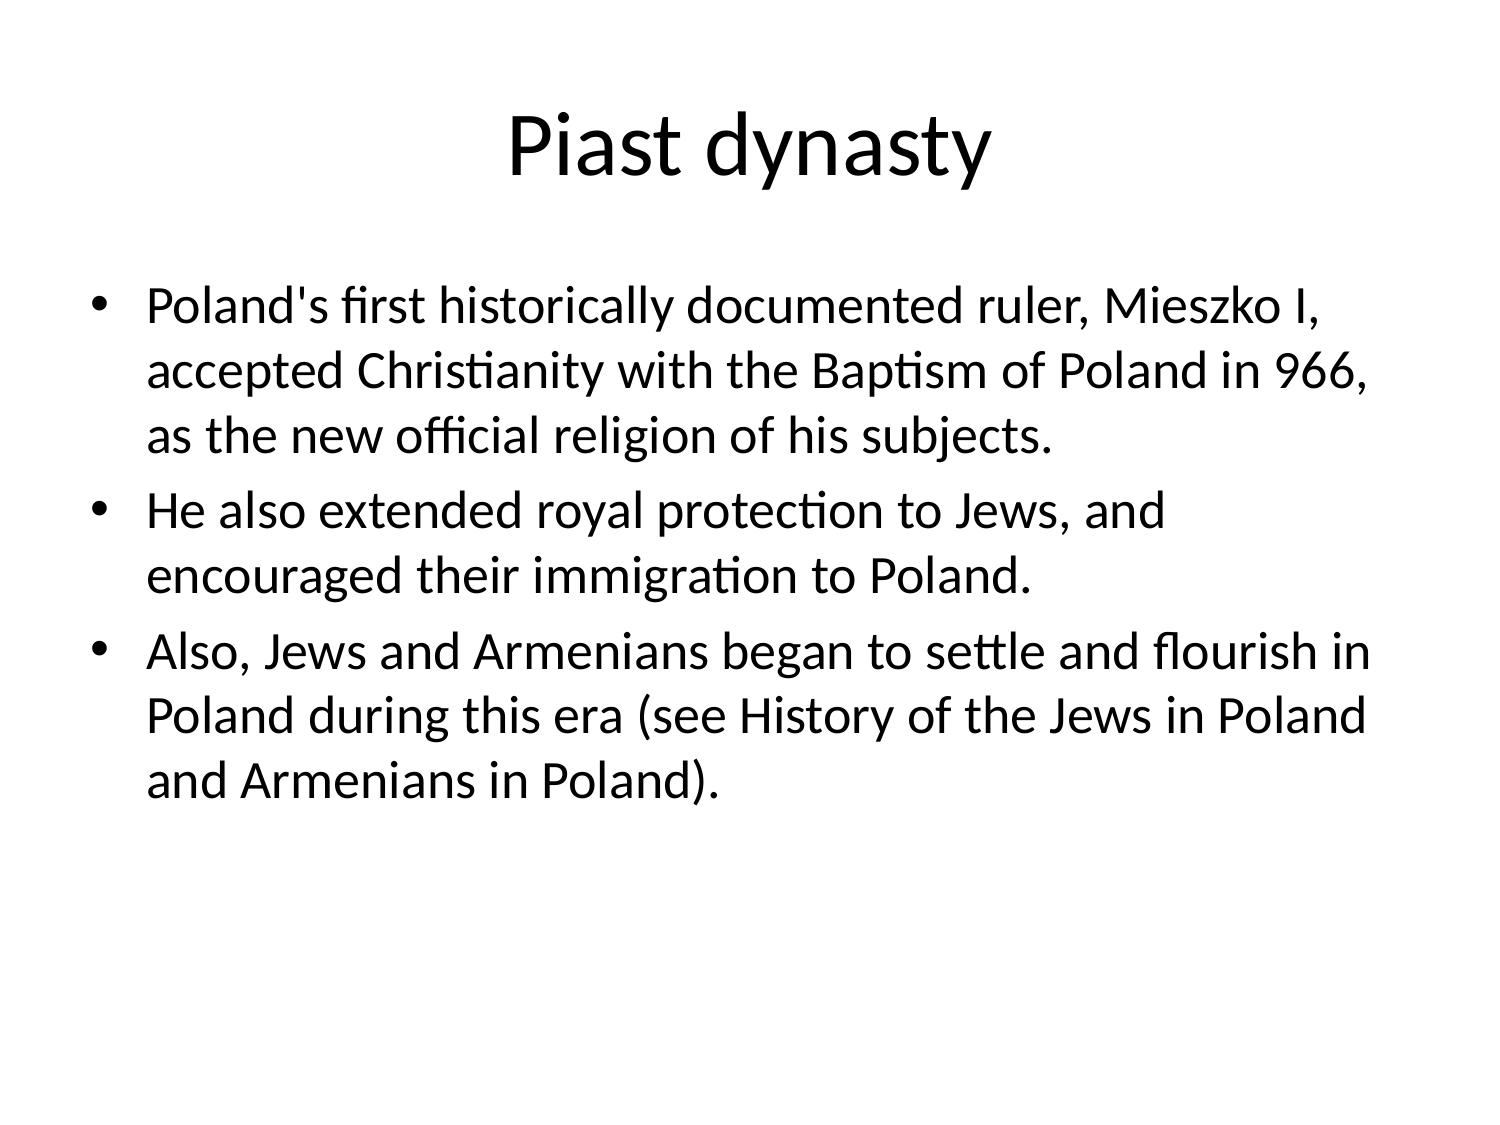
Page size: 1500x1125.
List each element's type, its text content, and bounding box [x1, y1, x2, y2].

list Poland's first historically documented ruler, Mieszko I, accepted Christianity with the Baptism of Poland in 966, as the new official religion of his subjects. He also extended royal protection to Jews, and encouraged their immigration to Poland. Also, Jews and Armenians began to settle and flourish in Poland during this era (see History of the Jews in Poland and Armenians in Poland). [75, 262, 1425, 1005]
title Piast dynasty [75, 45, 1425, 233]
